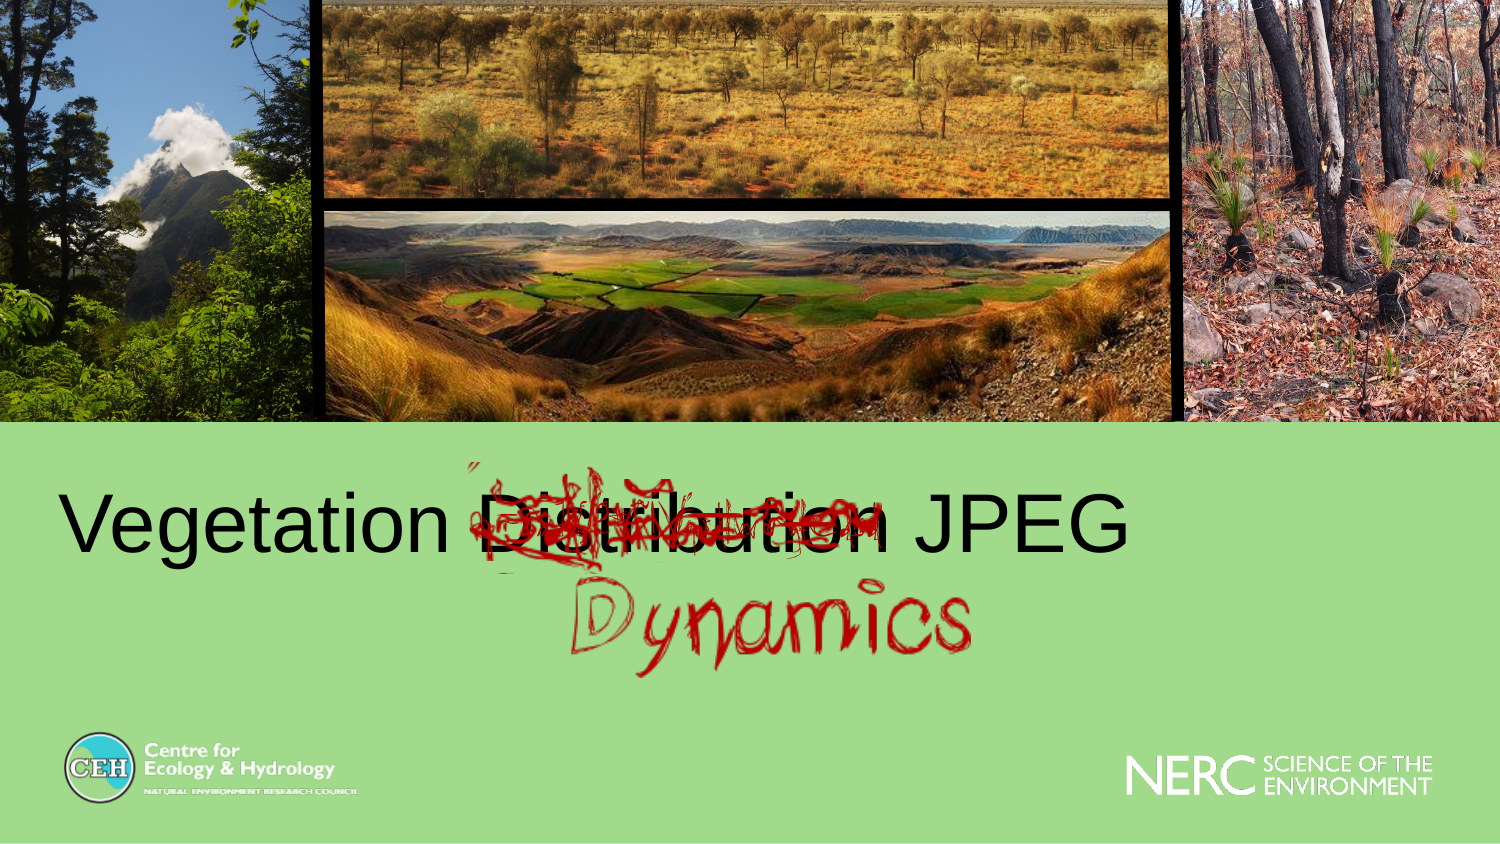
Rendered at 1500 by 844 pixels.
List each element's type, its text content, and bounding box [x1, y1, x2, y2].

picture [0, 0, 1171, 422]
picture [322, 0, 1169, 198]
picture [438, 462, 882, 574]
picture [570, 576, 971, 678]
picture [1181, 0, 1500, 422]
list Vegetation Distribution JPEG [0, 422, 1500, 844]
